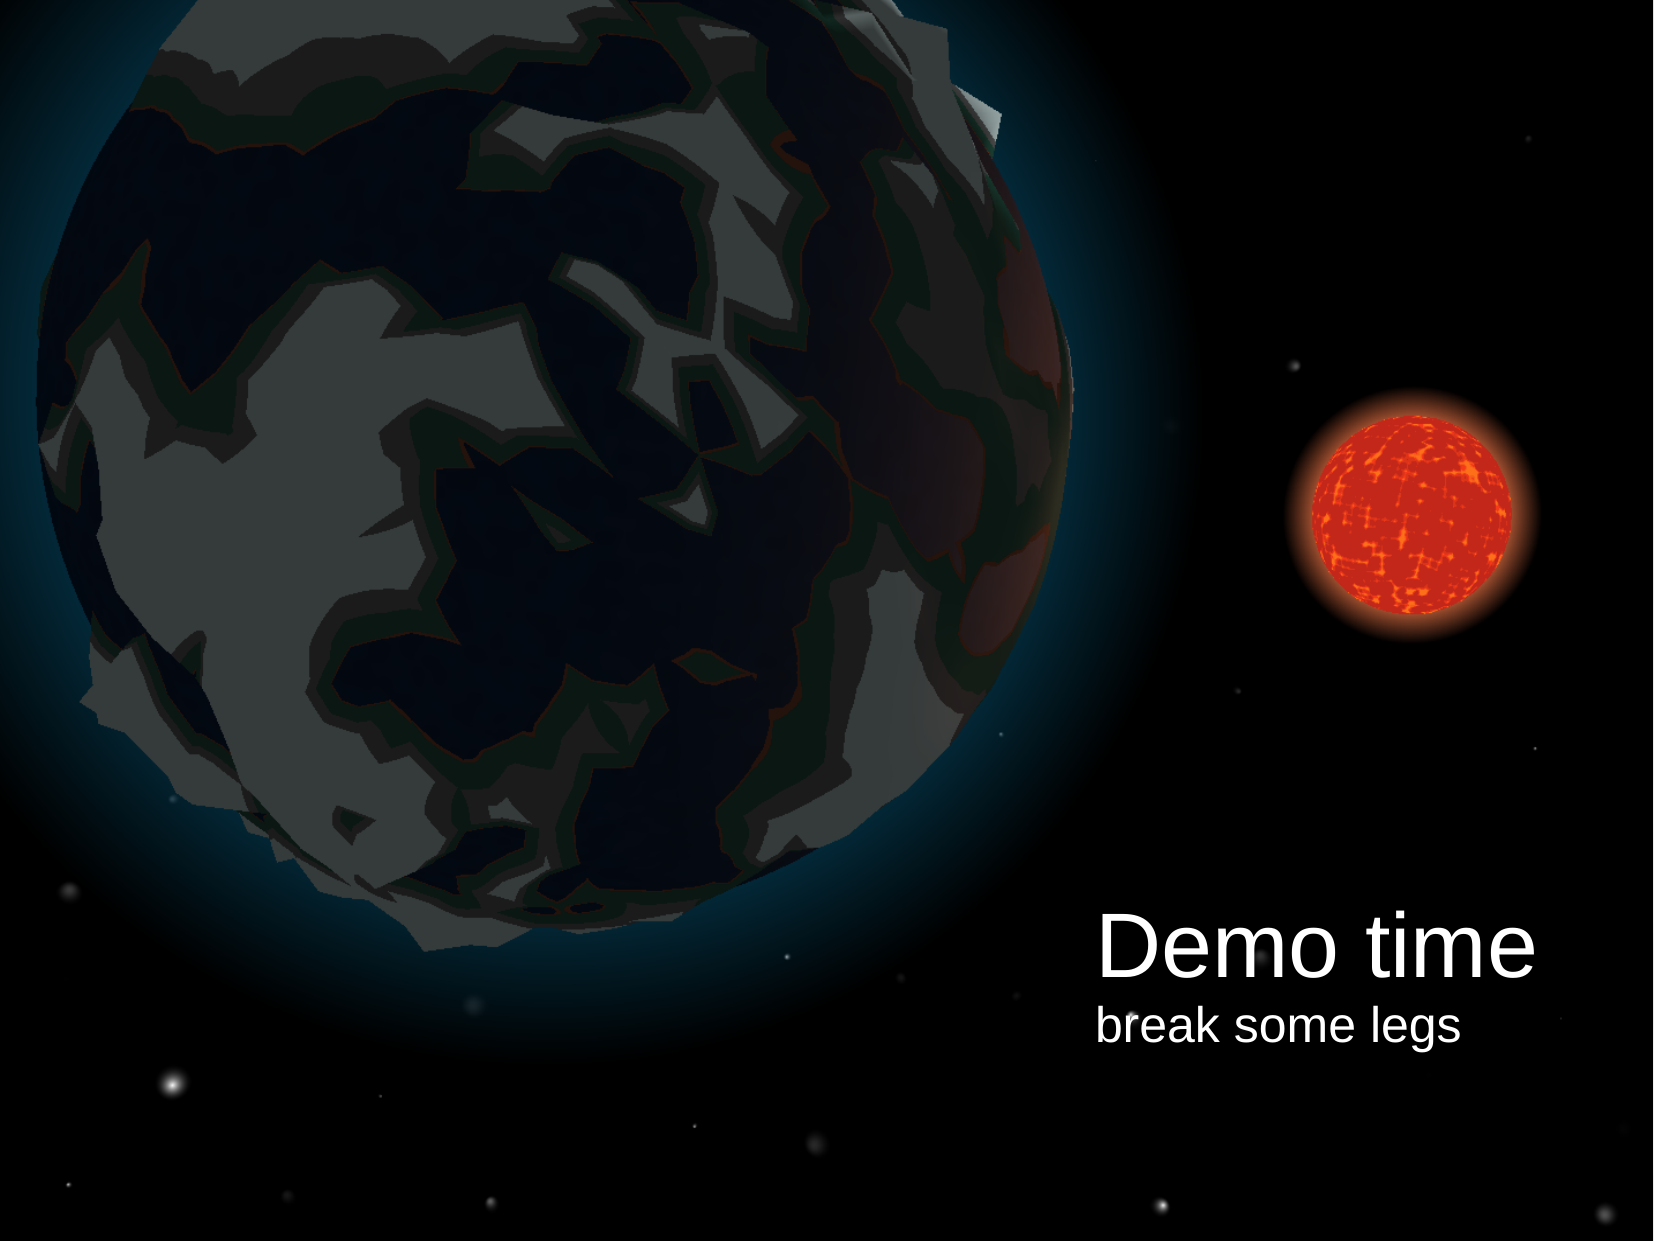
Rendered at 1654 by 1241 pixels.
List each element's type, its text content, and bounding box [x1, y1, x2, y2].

picture [0, 0, 1654, 1241]
title Demo time break some legs [1095, 870, 1653, 1078]
